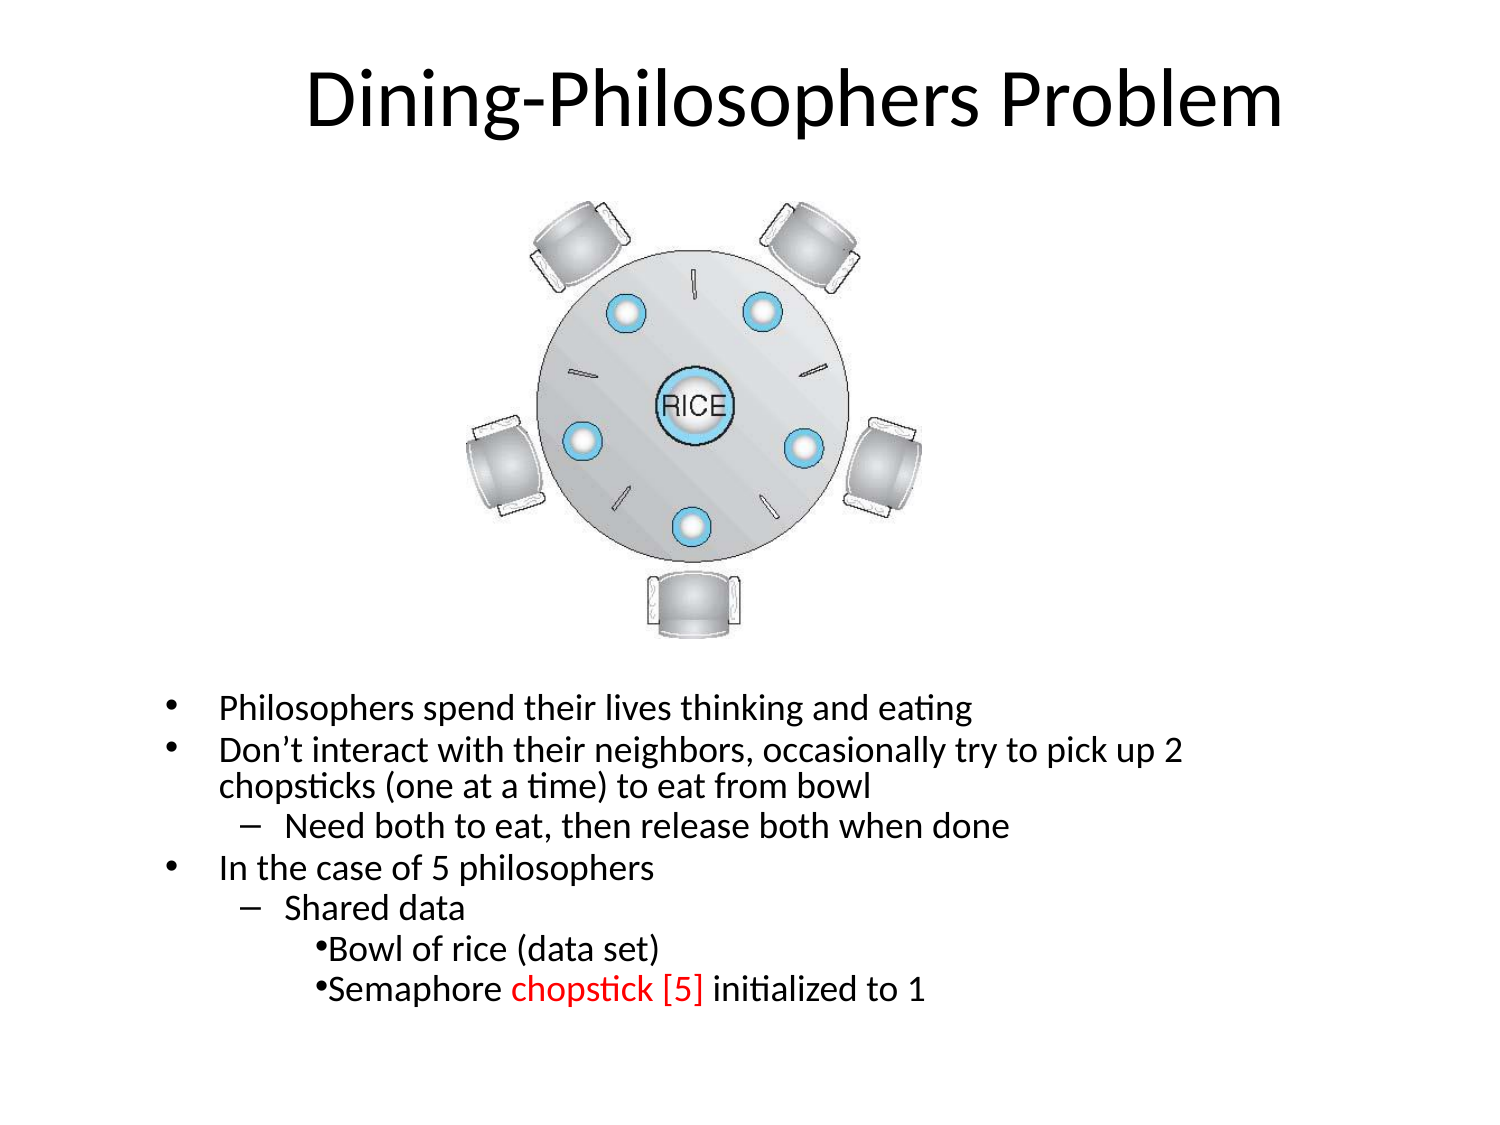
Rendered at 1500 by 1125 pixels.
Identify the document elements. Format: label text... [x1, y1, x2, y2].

text_box Philosophers spend their lives thinking and eating Don’t interact with their neighbors, occasionally try to pick up 2 chopsticks (one at a time) to eat from bowl Need both to eat, then release both when done In the case of 5 philosophers Shared data Bowl of rice (data set) Semaphore chopstick [5] initialized to 1 [149, 683, 1303, 948]
picture [466, 201, 922, 639]
text_box Dining-Philosophers Problem [166, 45, 1425, 141]
